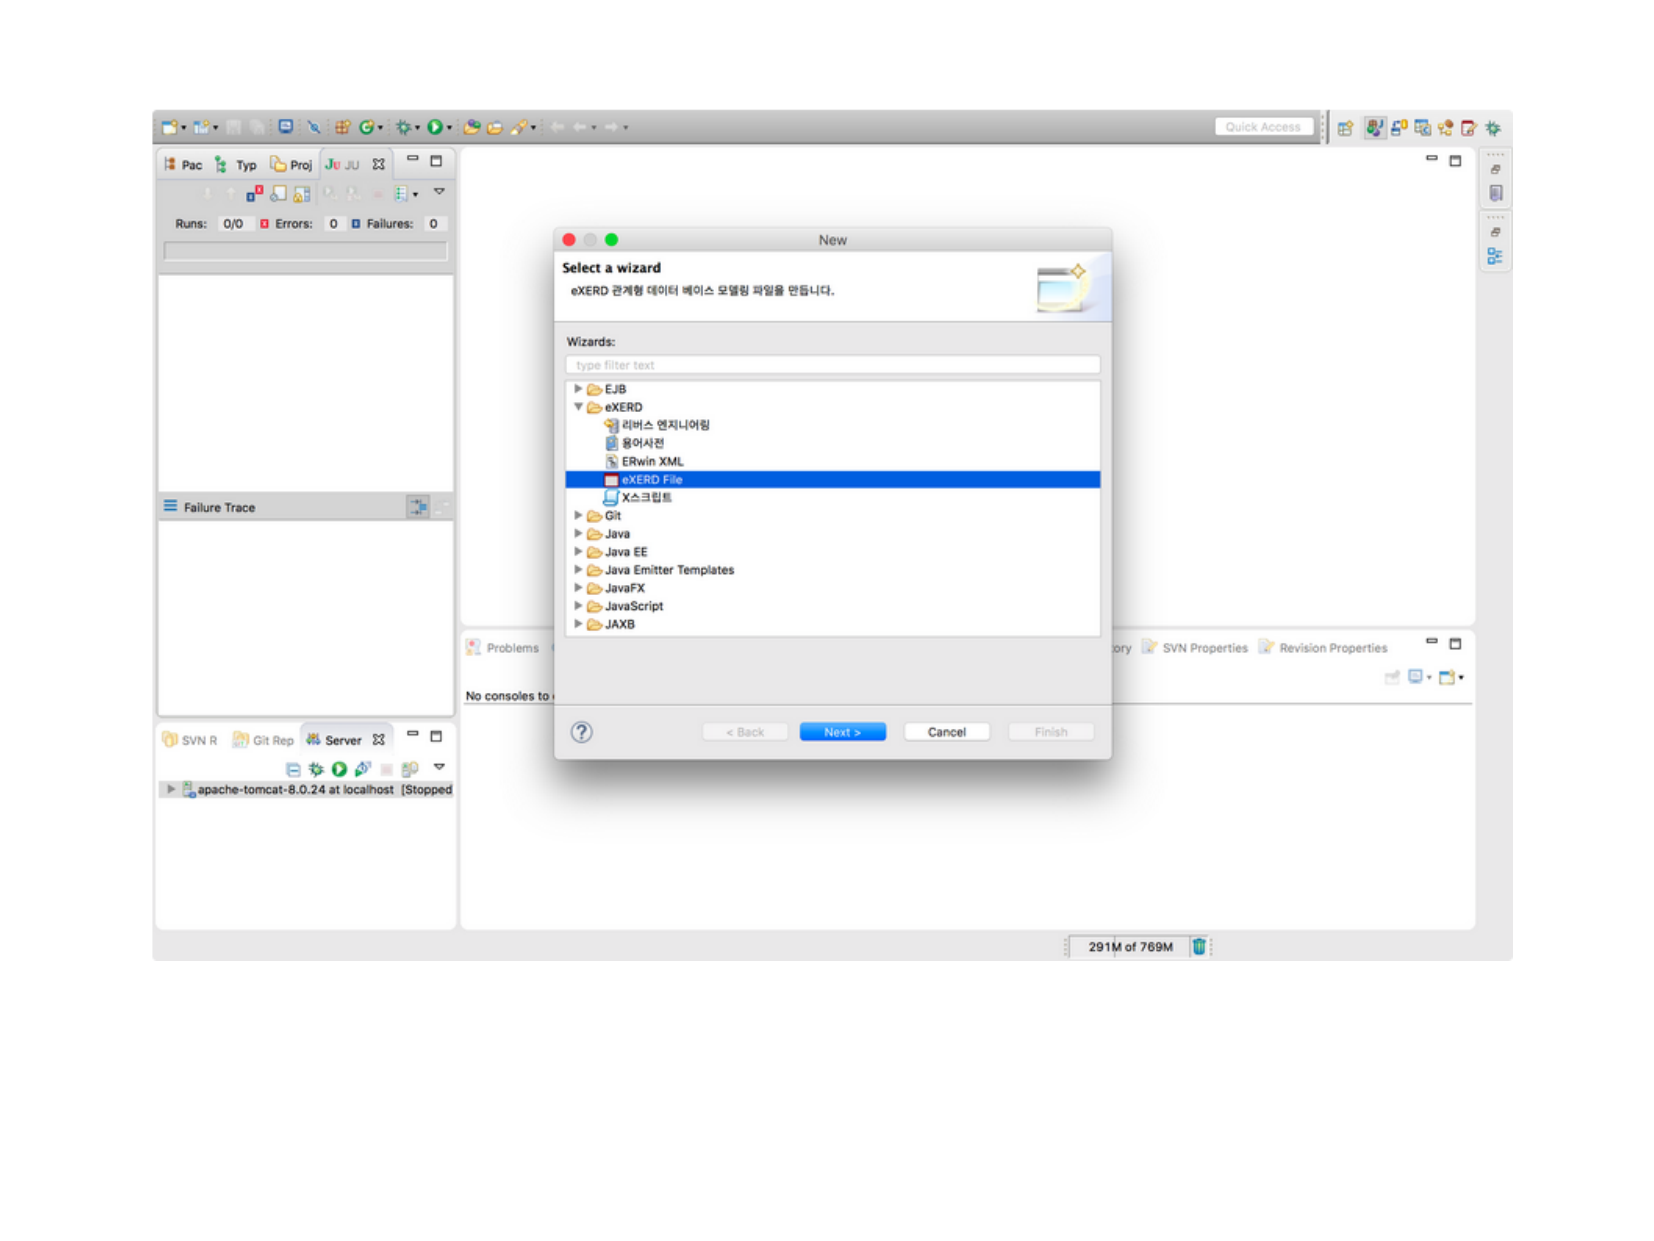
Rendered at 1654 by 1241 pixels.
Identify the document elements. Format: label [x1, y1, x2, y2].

picture [148, 107, 1513, 961]
